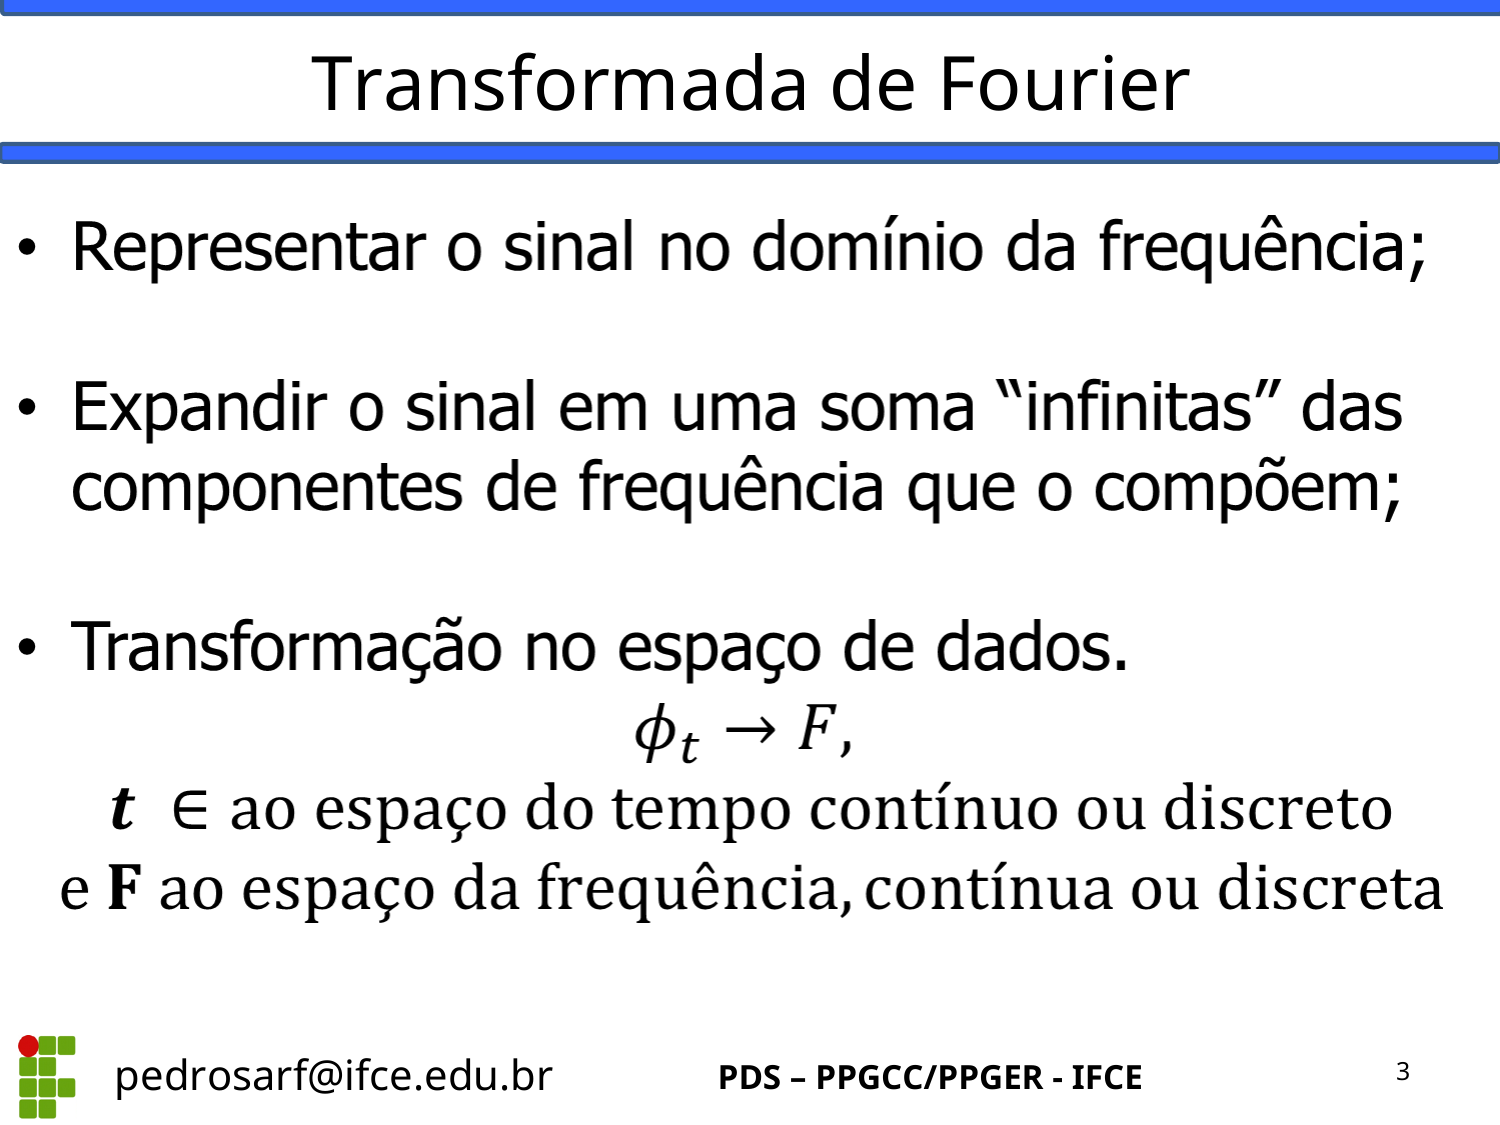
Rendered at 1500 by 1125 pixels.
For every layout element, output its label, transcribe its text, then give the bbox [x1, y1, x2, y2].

picture [17, 1034, 77, 1120]
text_box <número> [1074, 1042, 1426, 1103]
text_box Transformada de Fourier [76, 26, 1427, 134]
picture [0, 183, 1500, 1019]
